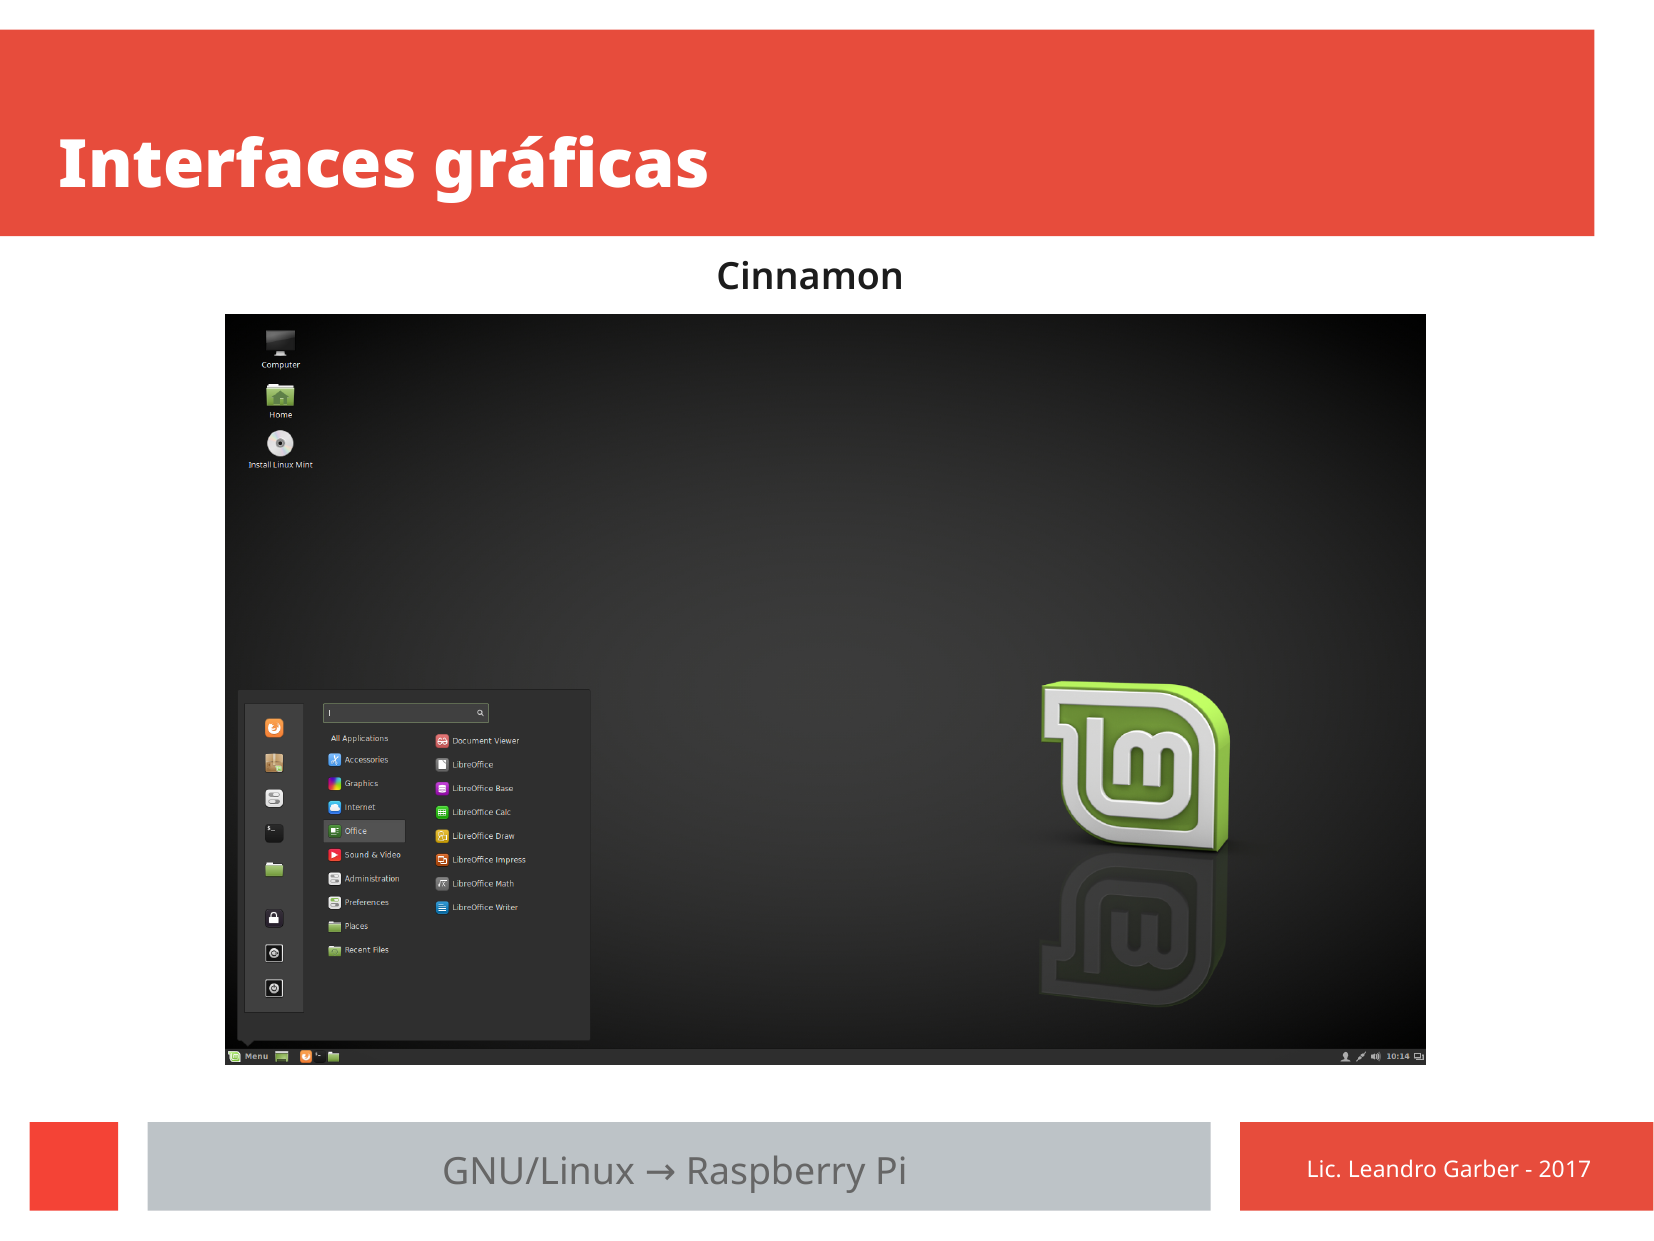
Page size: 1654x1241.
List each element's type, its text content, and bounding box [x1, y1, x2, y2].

title Interfaces gráficas [59, 59, 1595, 207]
list Cinnamon [0, 249, 1636, 331]
text_box Lic. Leandro Garber - 2017 [1245, 1145, 1654, 1194]
picture [225, 314, 1426, 1065]
text_box GNU/Linux → Raspberry Pi [150, 1125, 1201, 1215]
